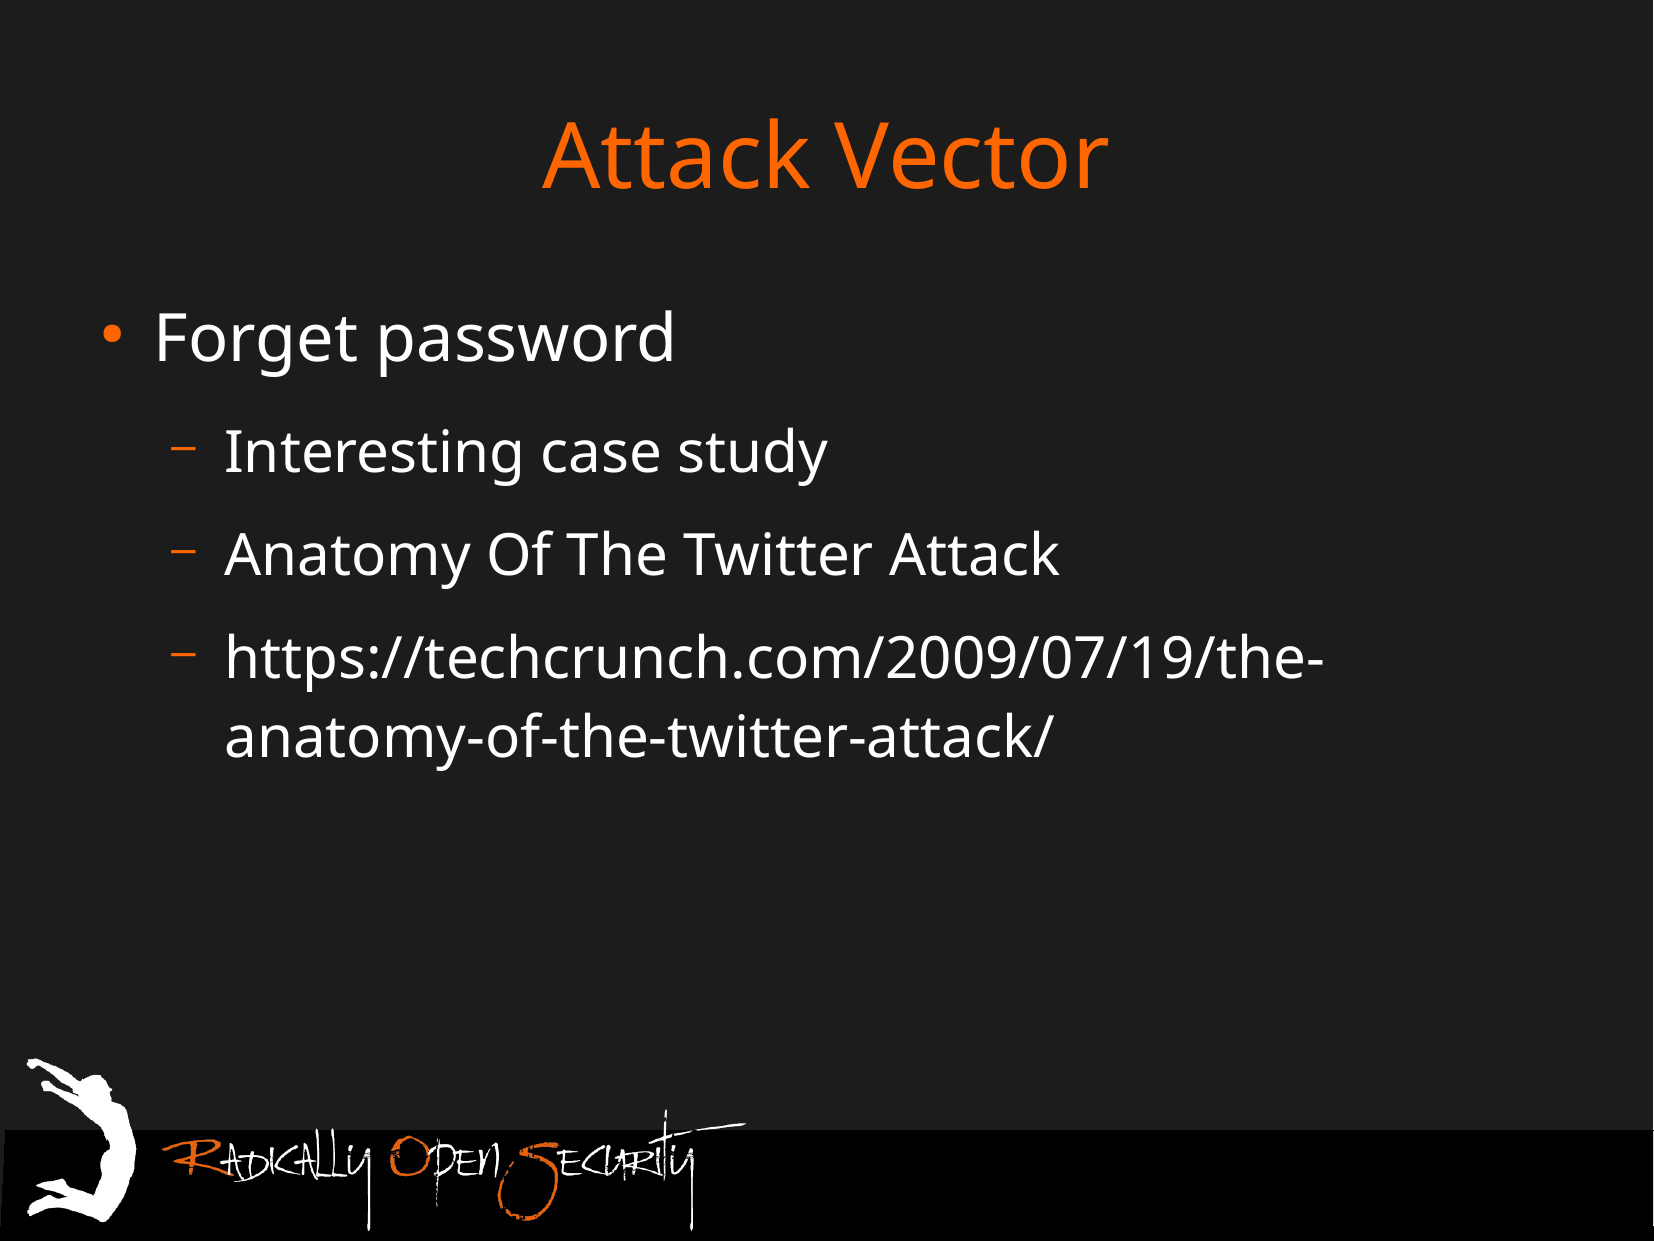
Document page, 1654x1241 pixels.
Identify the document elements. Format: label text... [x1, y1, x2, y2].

title Attack Vector [82, 49, 1571, 257]
list Forget password Interesting case study Anatomy Of The Twitter Attack https://techcrunch.com/2009/07/19/the-anatomy-of-the-twitter-attack/ [82, 290, 1571, 1010]
picture [0, 1022, 778, 1241]
